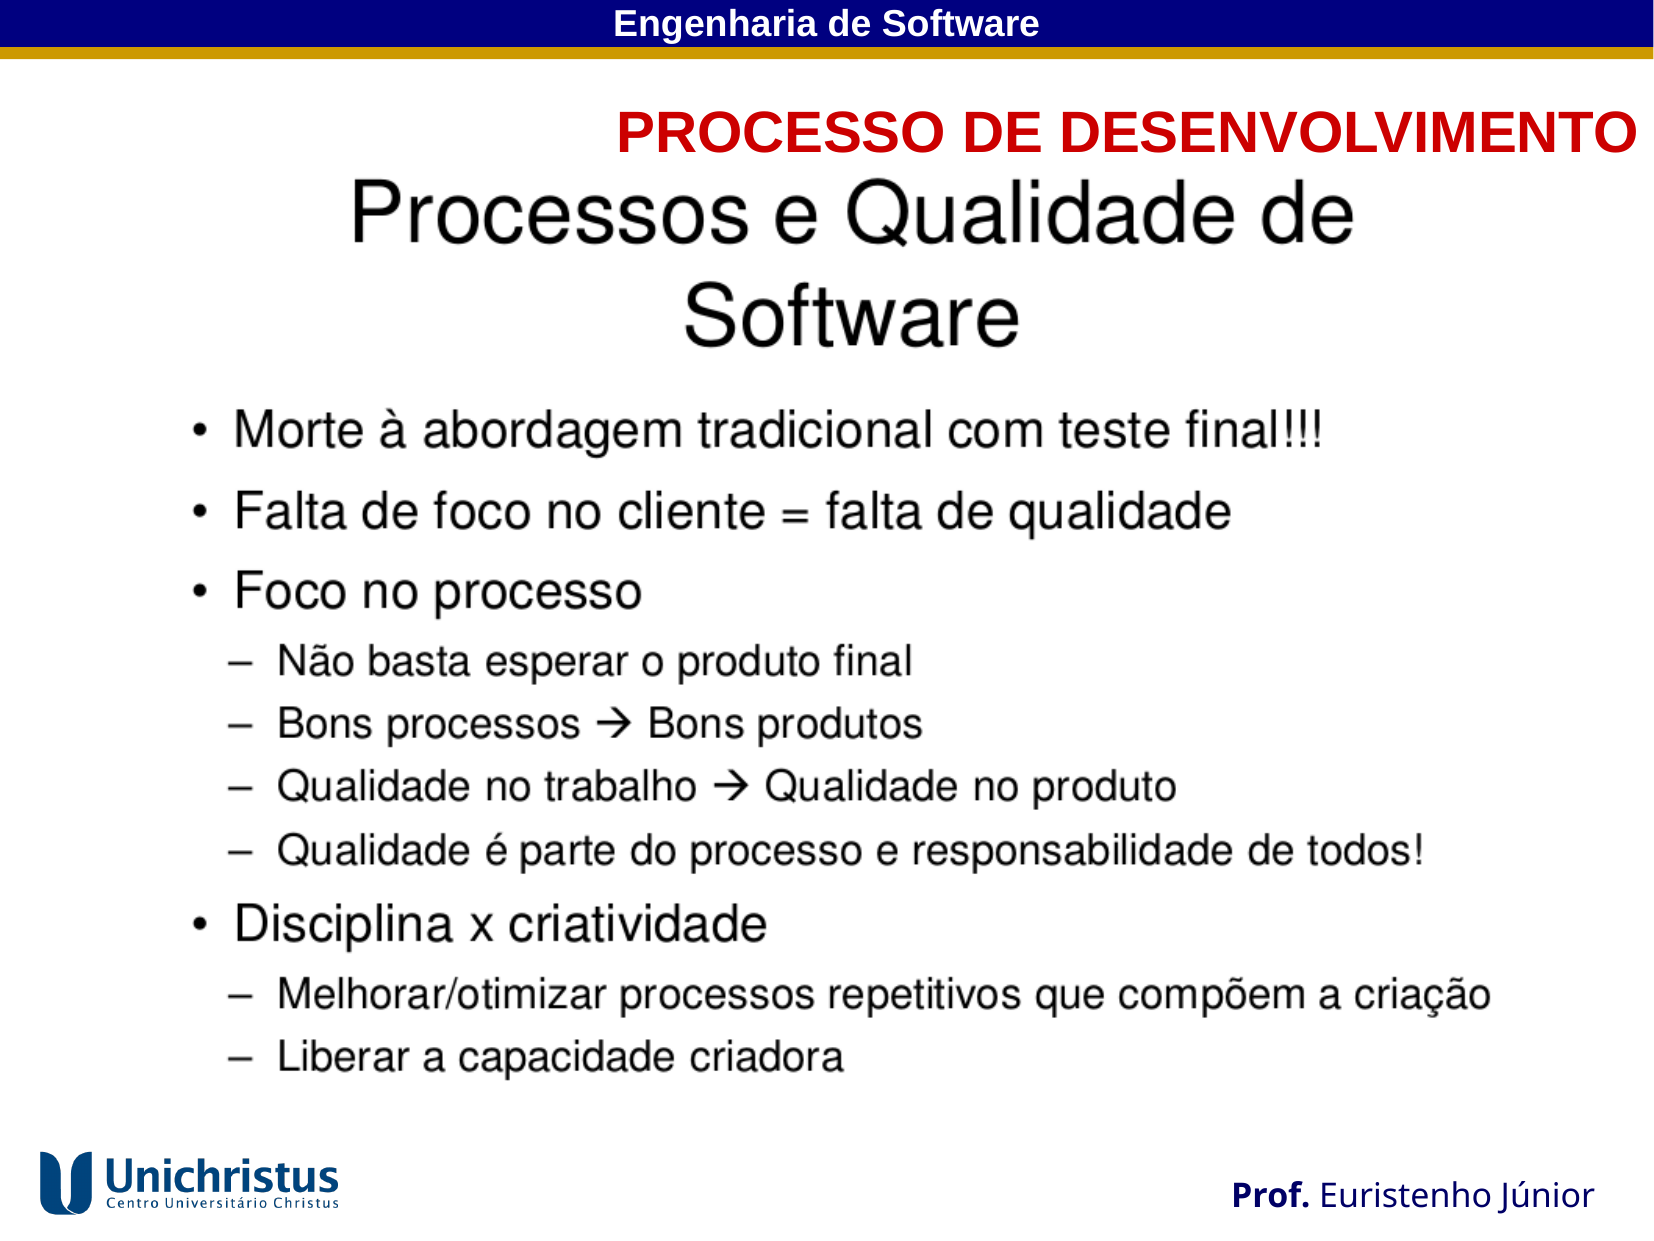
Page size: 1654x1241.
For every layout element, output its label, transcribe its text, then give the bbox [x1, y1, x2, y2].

text_box Prof. Euristenho Júnior [1216, 1163, 1654, 1224]
text_box [0, 47, 1654, 60]
picture [35, 1148, 343, 1217]
picture [177, 172, 1534, 1107]
text_box PROCESSO DE DESENVOLVIMENTO [601, 92, 1654, 173]
text_box Engenharia de Software [0, 0, 1654, 47]
